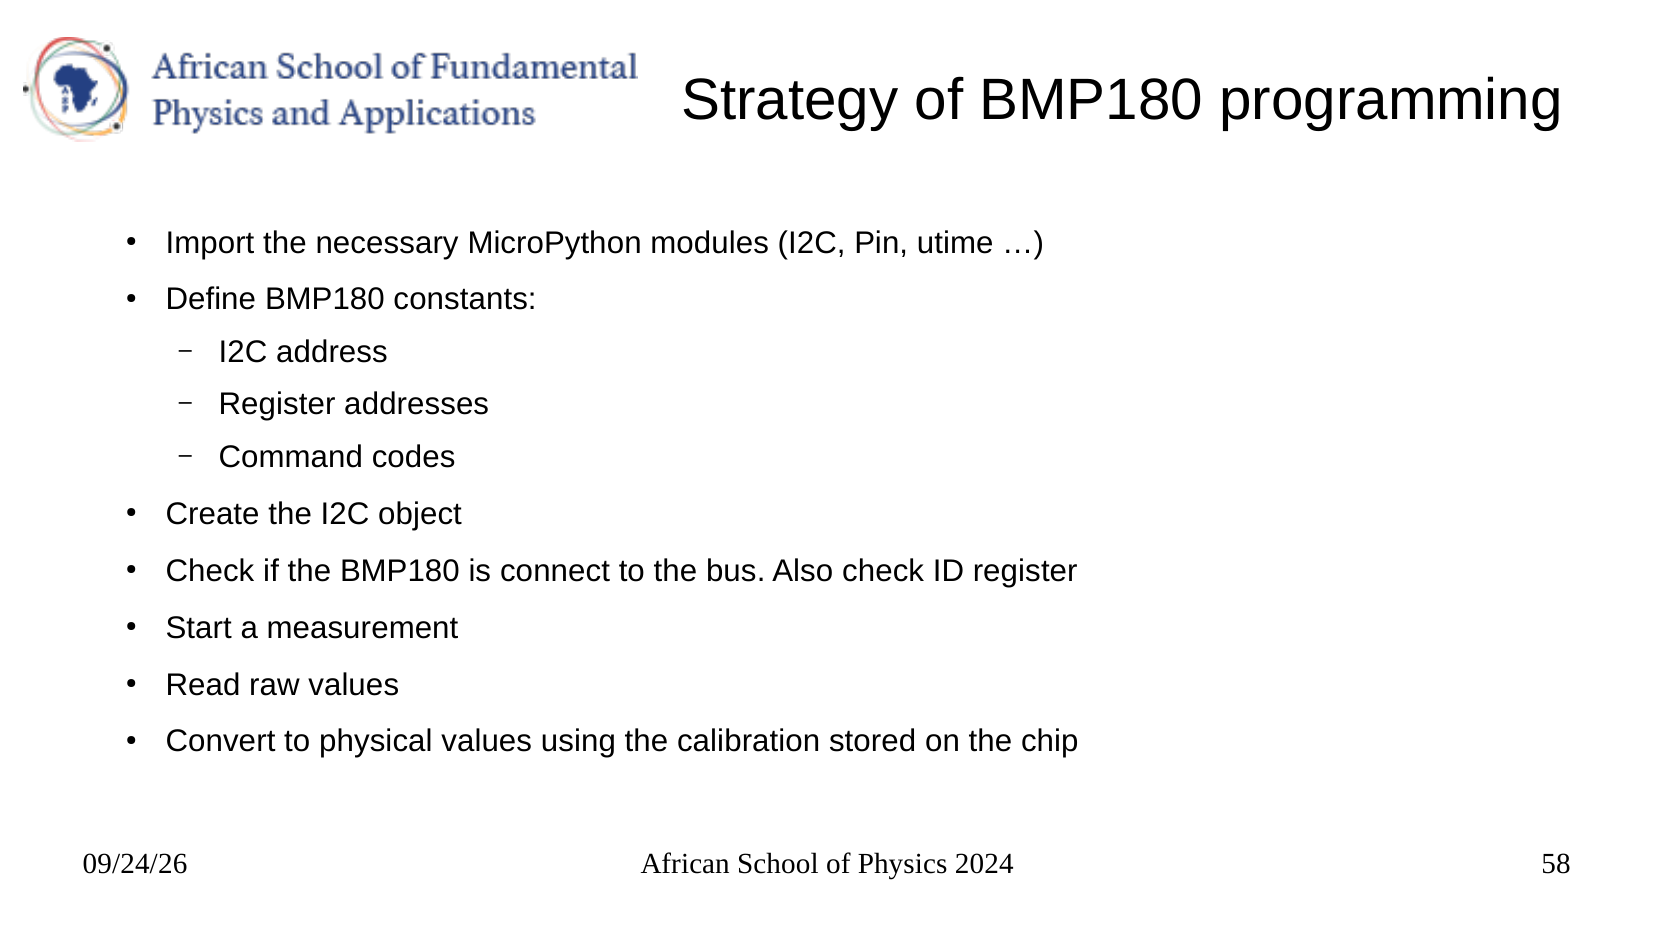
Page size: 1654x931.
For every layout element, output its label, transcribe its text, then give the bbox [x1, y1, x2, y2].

title Strategy of BMP180 programming [635, 21, 1610, 177]
list Import the necessary MicroPython modules (I2C, Pin, utime …) Define BMP180 constants: I2C address Register addresses Command codes Create the I2C object Check if the BMP180 is connect to the bus. Also check ID register Start a measurement Read raw values Convert to physical values using the calibration stored on the chip [112, 225, 1601, 765]
picture [23, 37, 635, 142]
